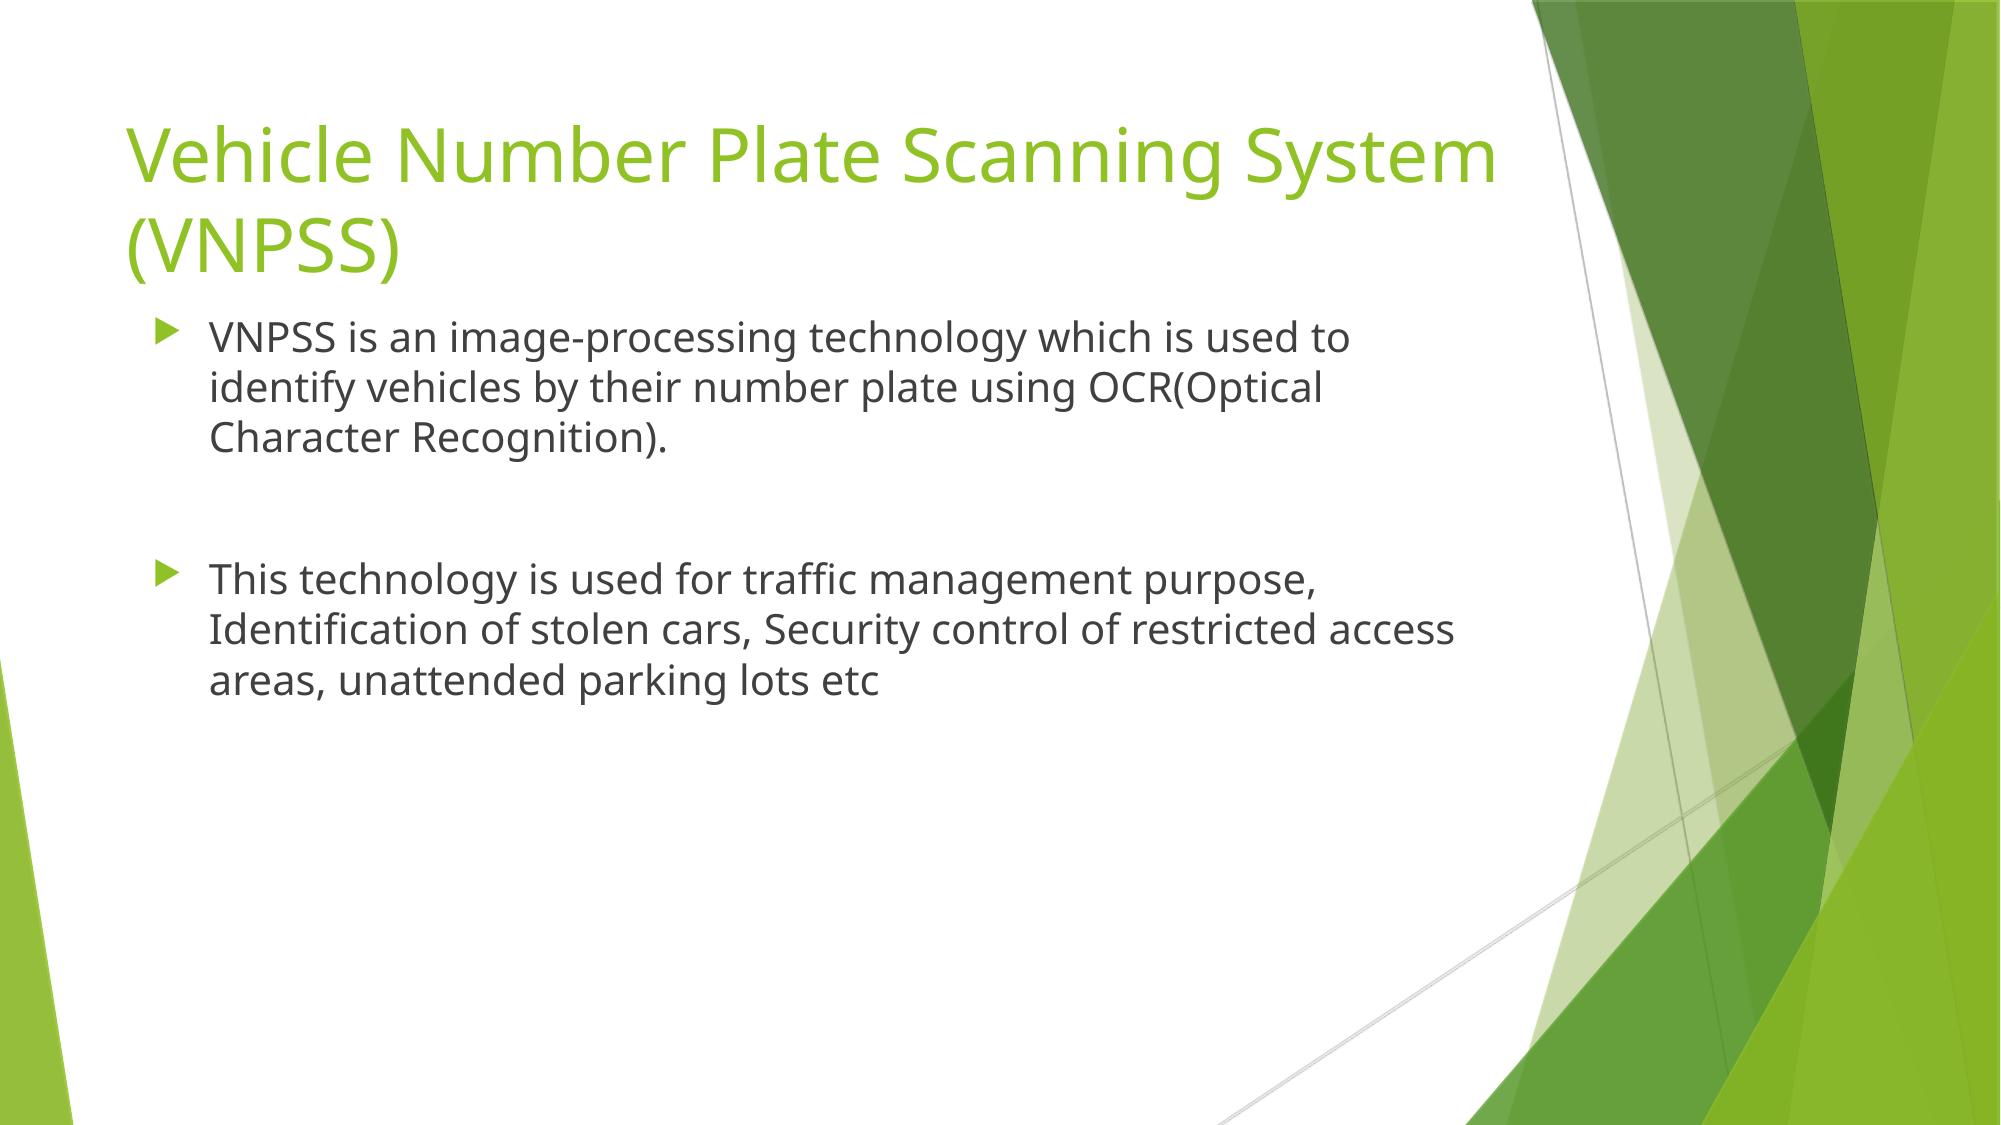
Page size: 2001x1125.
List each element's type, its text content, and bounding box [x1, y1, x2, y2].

list VNPSS is an image-processing technology which is used to identify vehicles by their number plate using OCR(Optical Character Recognition). This technology is used for traffic management purpose, Identification of stolen cars, Security control of restricted access areas, unattended parking lots etc [137, 303, 1522, 1018]
title Vehicle Number Plate Scanning System (VNPSS) [111, 99, 1522, 317]
